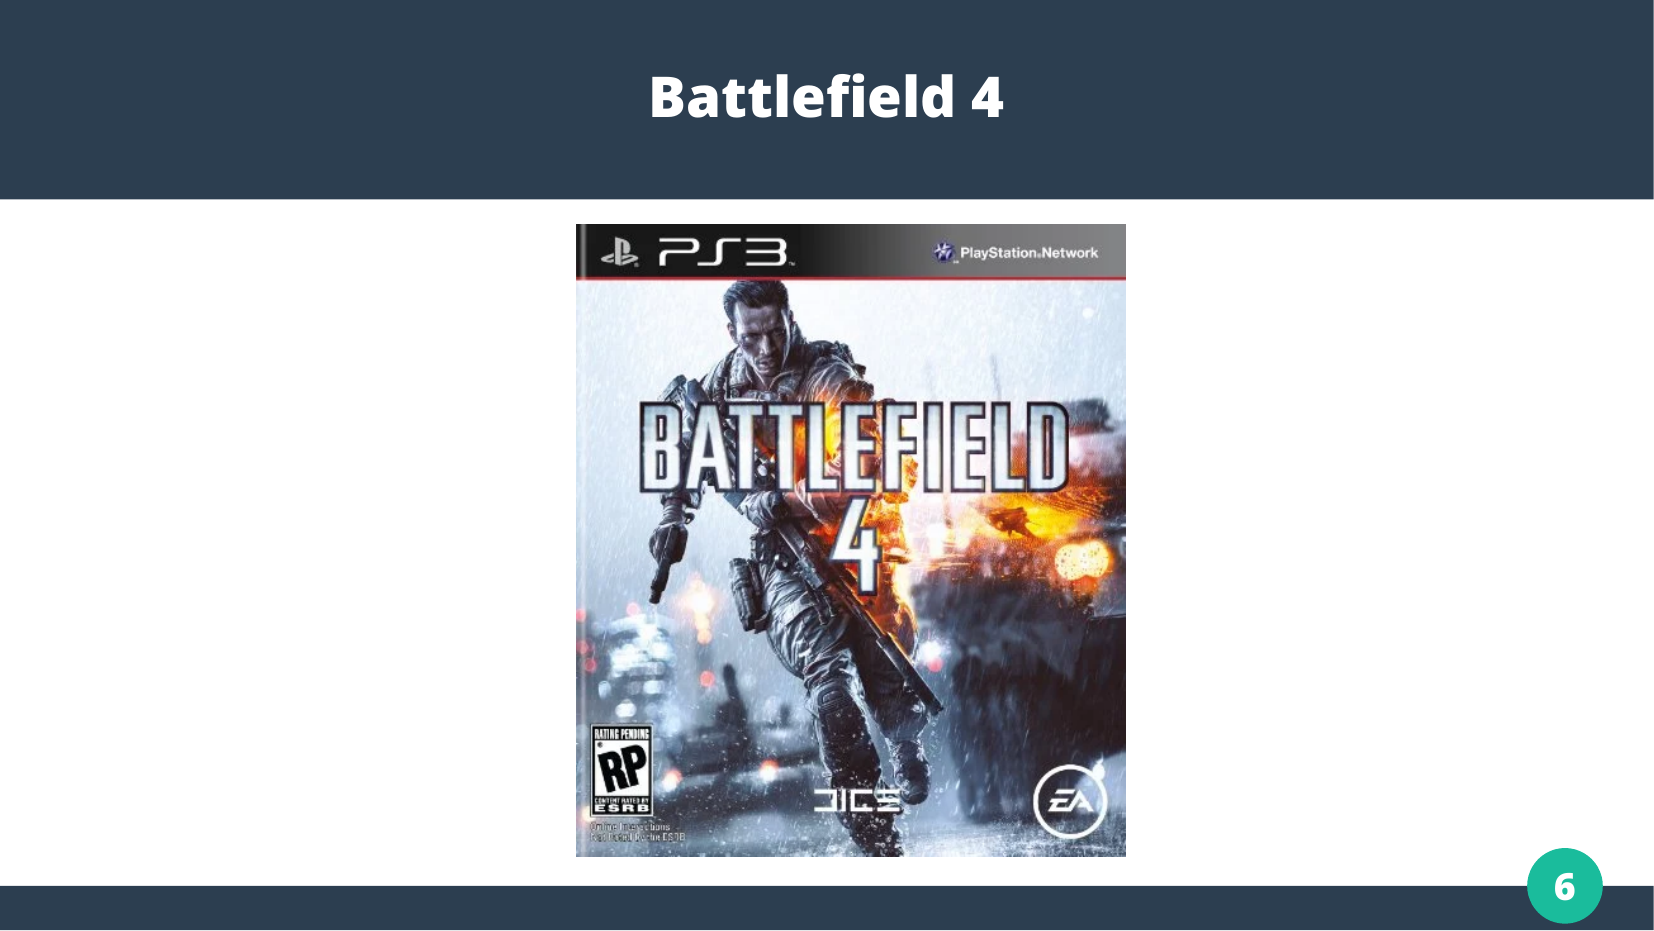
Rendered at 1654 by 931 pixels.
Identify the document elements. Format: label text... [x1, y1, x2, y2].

title Battlefield 4 [59, 37, 1595, 156]
picture [576, 224, 1126, 857]
